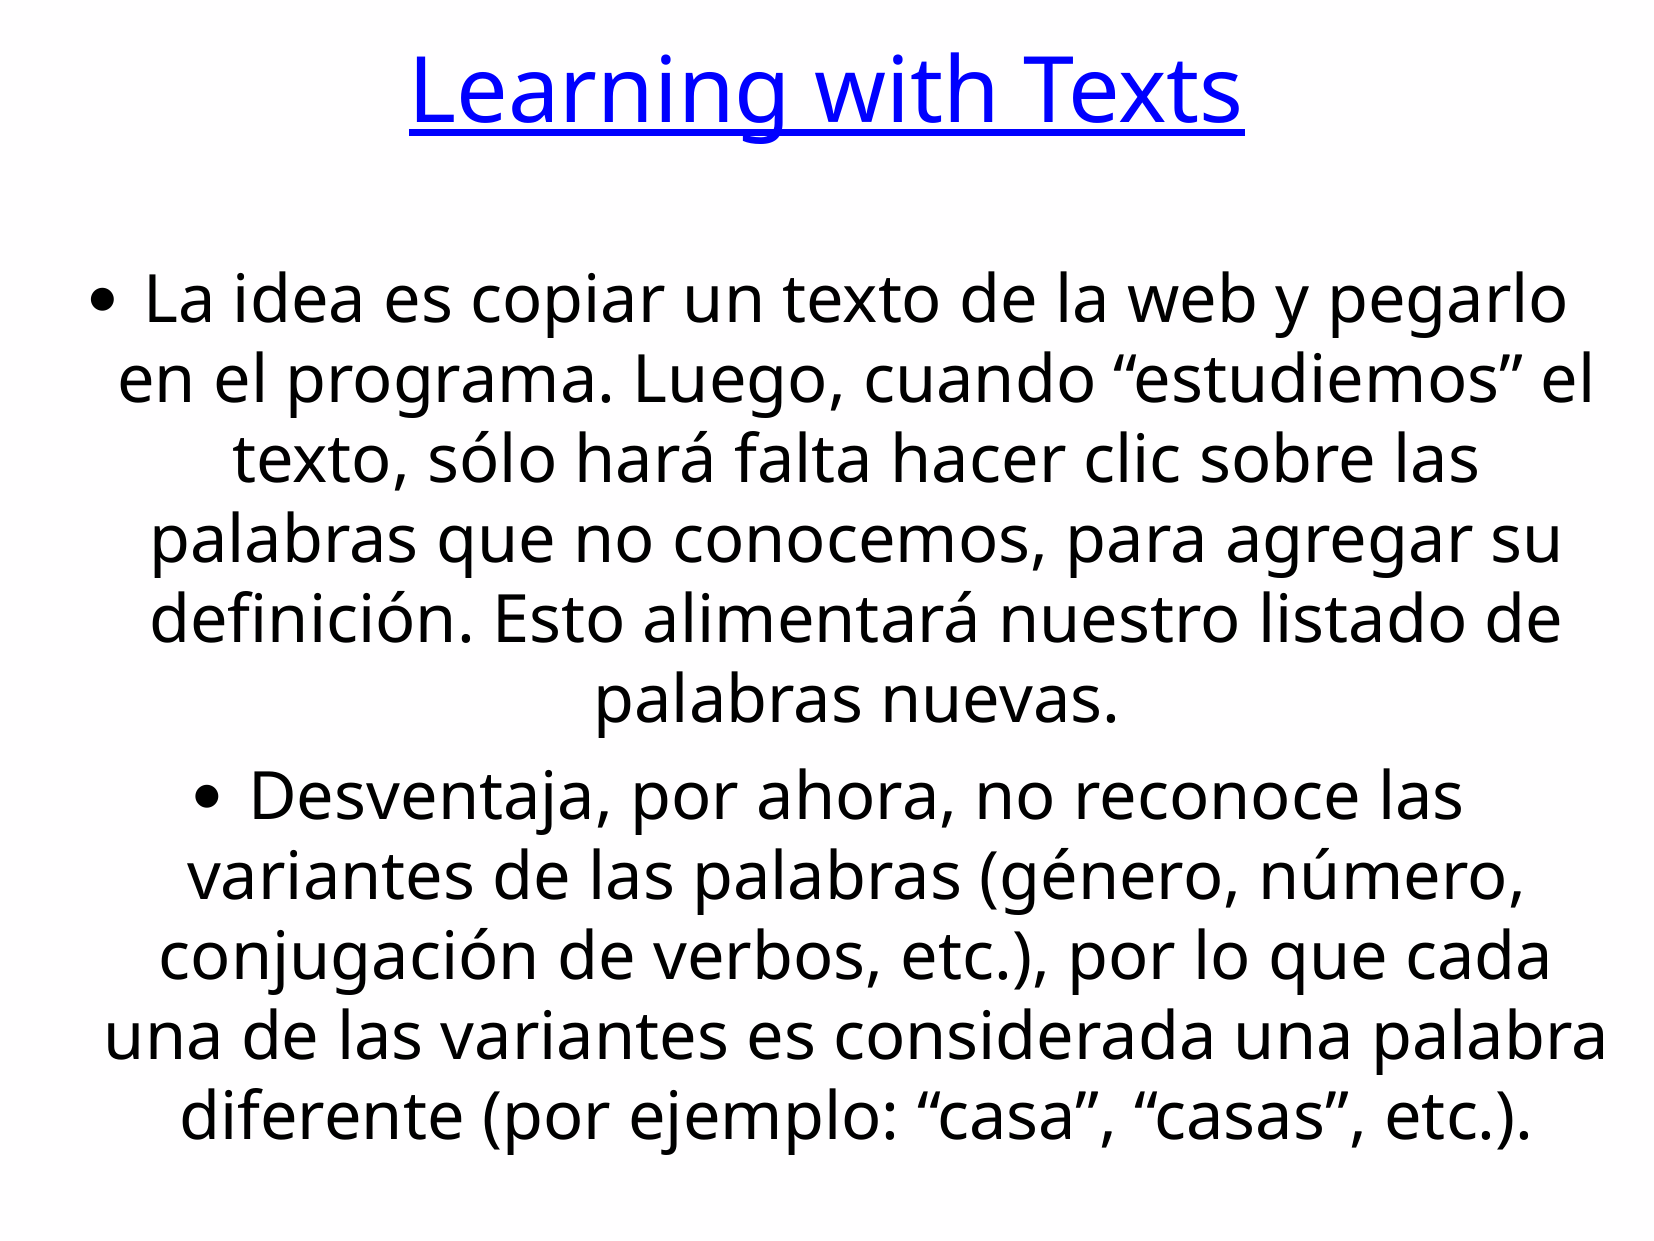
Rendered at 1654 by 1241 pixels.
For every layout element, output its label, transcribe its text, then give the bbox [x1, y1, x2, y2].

list La idea es copiar un texto de la web y pegarlo en el programa. Luego, cuando “estudiemos” el texto, sólo hará falta hacer clic sobre las palabras que no conocemos, para agregar su definición. Esto alimentará nuestro listado de palabras nuevas. Desventaja, por ahora, no reconoce las variantes de las palabras (género, número, conjugación de verbos, etc.), por lo que cada una de las variantes es considerada una palabra diferente (por ejemplo: “casa”, “casas”, etc.). [31, 186, 1627, 1223]
title Learning with Texts [82, 0, 1571, 186]
